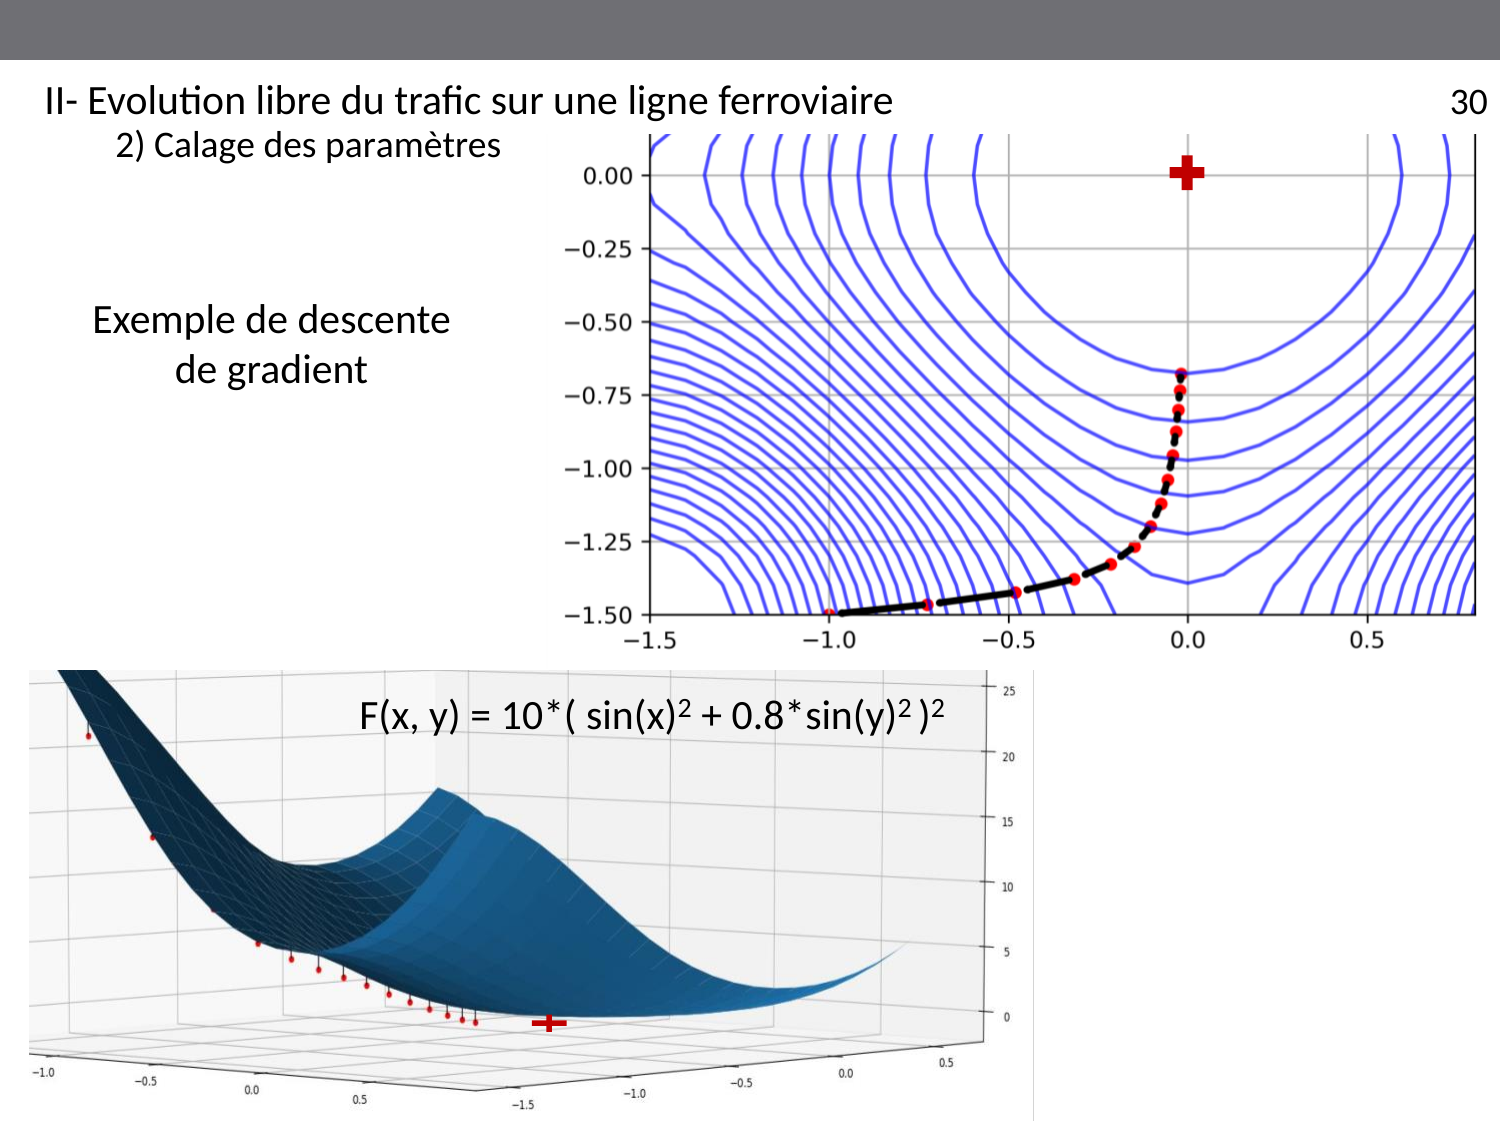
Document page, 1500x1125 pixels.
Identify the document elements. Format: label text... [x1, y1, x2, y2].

text_box 30 [1435, 69, 1500, 131]
text_box 2) Calage des paramètres [100, 131, 522, 173]
text_box F(x, y) = 10*( sin(x)2 + 0.8*sin(y)2 )2 [344, 680, 826, 745]
text_box [1169, 155, 1205, 191]
text_box Exemple de descente de gradient [76, 284, 467, 401]
text_box II- Evolution libre du trafic sur une ligne ferroviaire [29, 66, 951, 131]
picture [29, 670, 1034, 1121]
picture [546, 134, 1491, 669]
text_box [531, 1014, 567, 1032]
